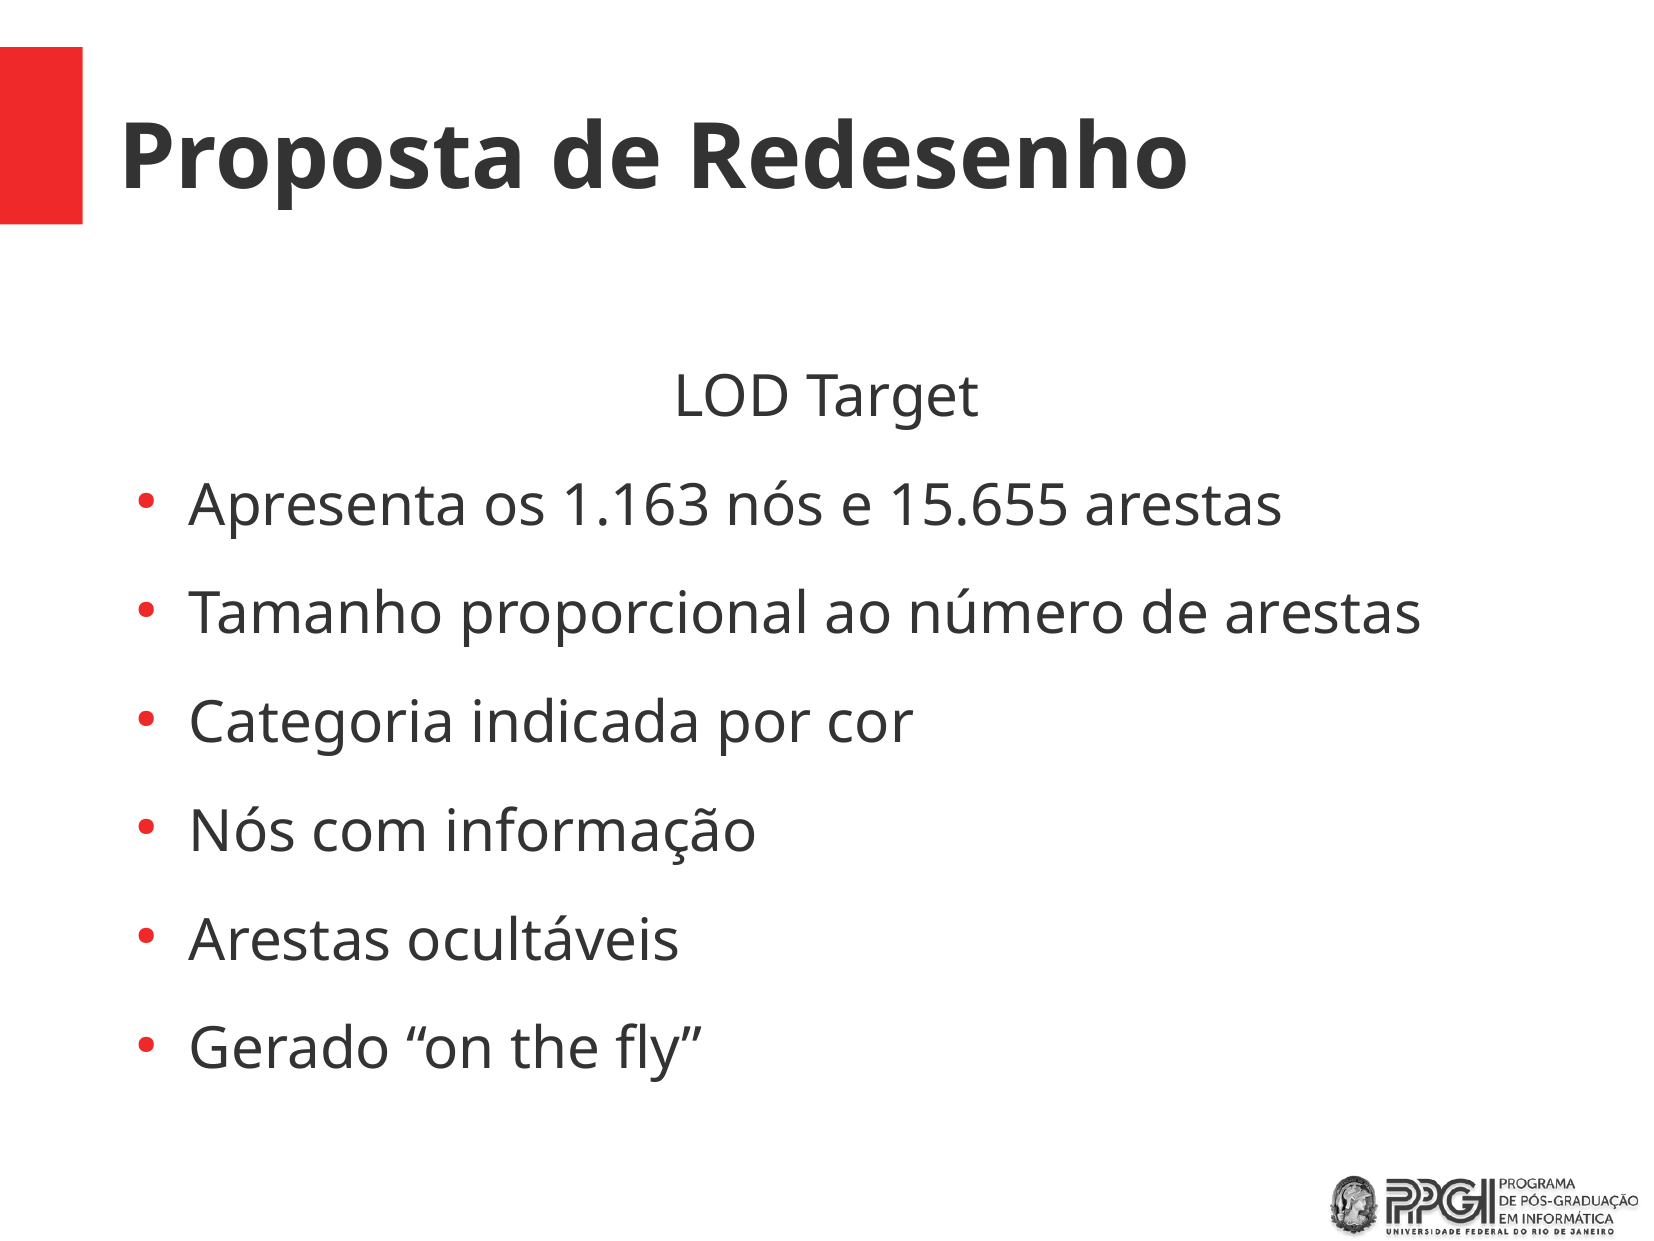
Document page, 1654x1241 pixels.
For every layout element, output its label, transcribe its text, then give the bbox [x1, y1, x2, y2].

list LOD Target Apresenta os 1.163 nós e 15.655 arestas Tamanho proporcional ao número de arestas Categoria indicada por cor Nós com informação Arestas ocultáveis Gerado “on the fly” [118, 354, 1536, 1074]
title Proposta de Redesenho [118, 49, 1571, 257]
